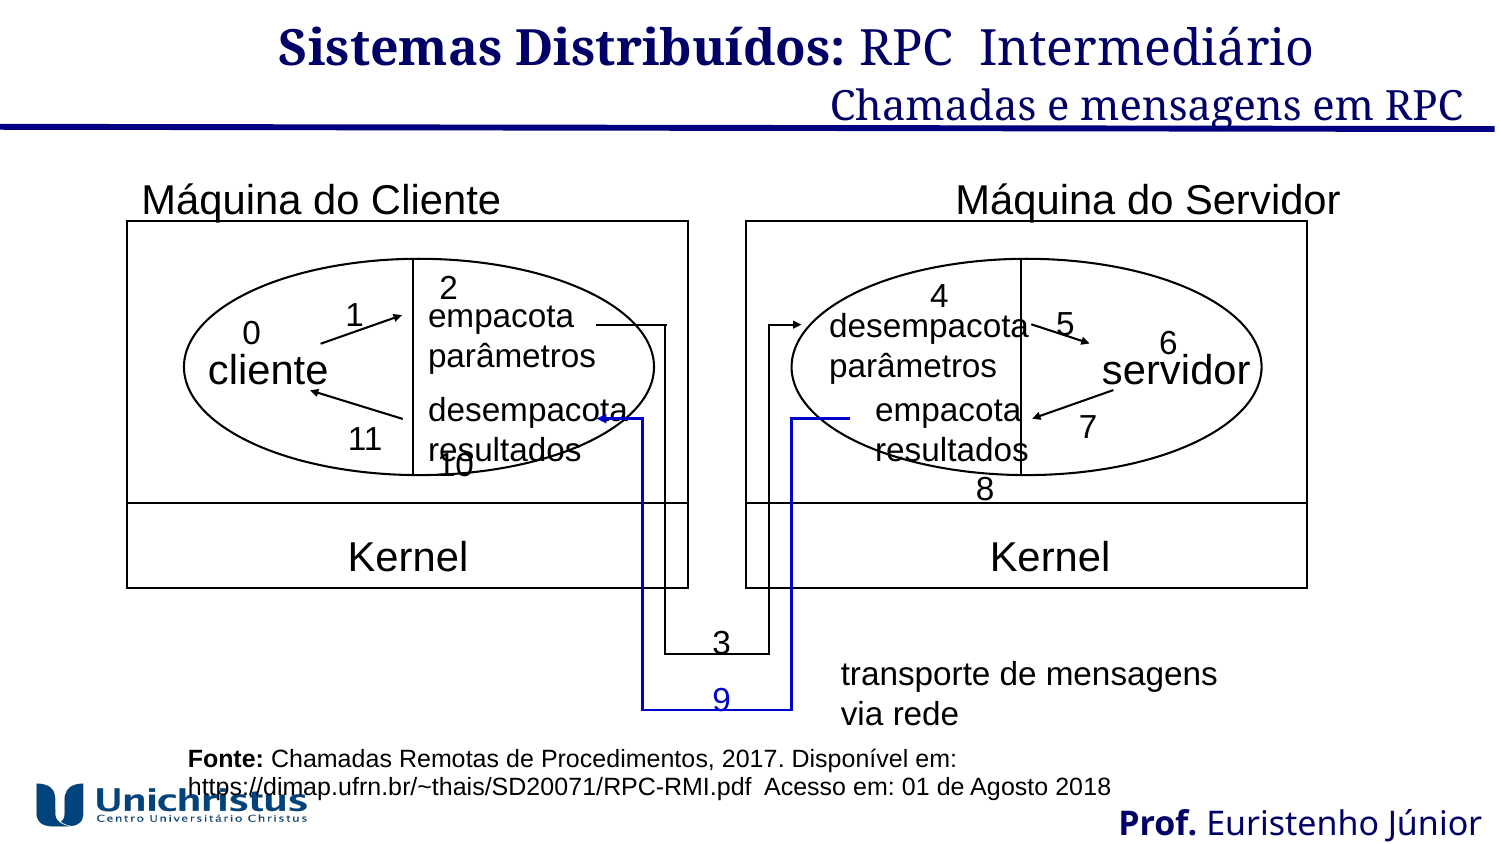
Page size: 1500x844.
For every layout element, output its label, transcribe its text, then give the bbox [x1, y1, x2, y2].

text_box Chamadas e mensagens em RPC [815, 68, 1500, 179]
text_box Prof. Euristenho Júnior [1103, 791, 1500, 844]
text_box cliente [193, 335, 344, 401]
text_box 6 [1144, 313, 1193, 369]
text_box desempacota parâmetros [814, 296, 1045, 392]
text_box Kernel [974, 522, 1126, 588]
picture [32, 781, 311, 828]
text_box 11 [333, 409, 398, 465]
text_box Sistemas Distribuídos: RPC Intermediário [264, 4, 1324, 78]
text_box 4 [915, 266, 964, 322]
text_box transporte de mensagens via rede [826, 644, 1234, 740]
text_box 10 [422, 435, 490, 491]
text_box 1 [330, 285, 379, 341]
text_box Fonte: Chamadas Remotas de Procedimentos, 2017. Disponível em: https://dimap.ufrn.br/~thais/SD20071/RPC-RMI.pdf Acesso em: 01 de Agosto 2018 [173, 737, 1376, 808]
text_box 5 [1041, 294, 1090, 350]
text_box Kernel [333, 522, 484, 588]
text_box 9 [697, 670, 746, 726]
text_box 7 [1064, 397, 1113, 454]
text_box desempacota resultados [413, 380, 643, 477]
text_box 0 [227, 303, 276, 360]
text_box 2 [424, 258, 473, 287]
text_box Máquina do Cliente [126, 164, 517, 231]
text_box servidor [1196, 364, 1207, 382]
text_box 8 [961, 459, 1010, 515]
text_box empacota parâmetros [413, 287, 615, 383]
text_box servidor [1087, 335, 1266, 401]
text_box Máquina do Servidor [940, 179, 1356, 231]
text_box 3 [697, 613, 746, 670]
text_box empacota resultados [860, 380, 1044, 477]
